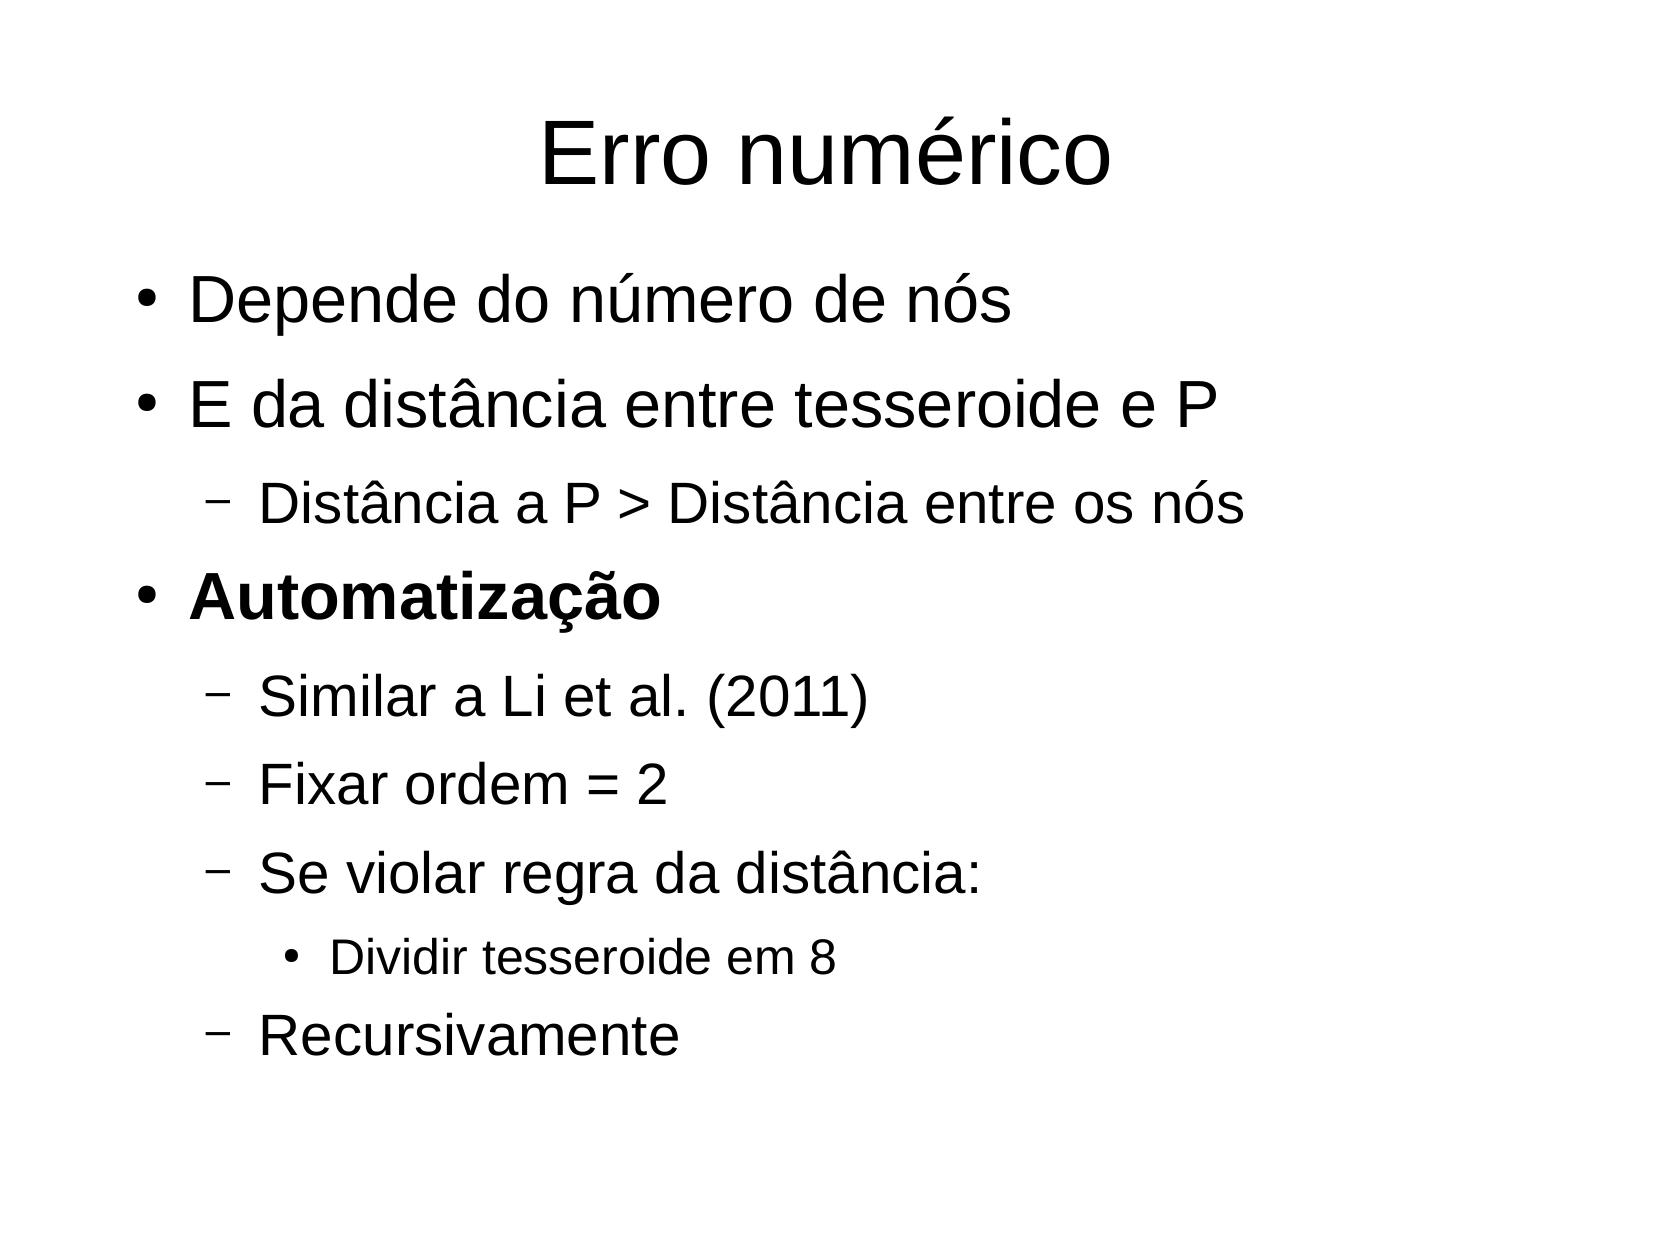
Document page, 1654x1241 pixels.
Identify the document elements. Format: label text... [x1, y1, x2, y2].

title Erro numérico [82, 49, 1571, 257]
list Depende do número de nós E da distância entre tesseroide e P Distância a P > Distância entre os nós Automatização Similar a Li et al. (2011) Fixar ordem = 2 Se violar regra da distância: Dividir tesseroide em 8 Recursivamente [117, 262, 1573, 1103]
